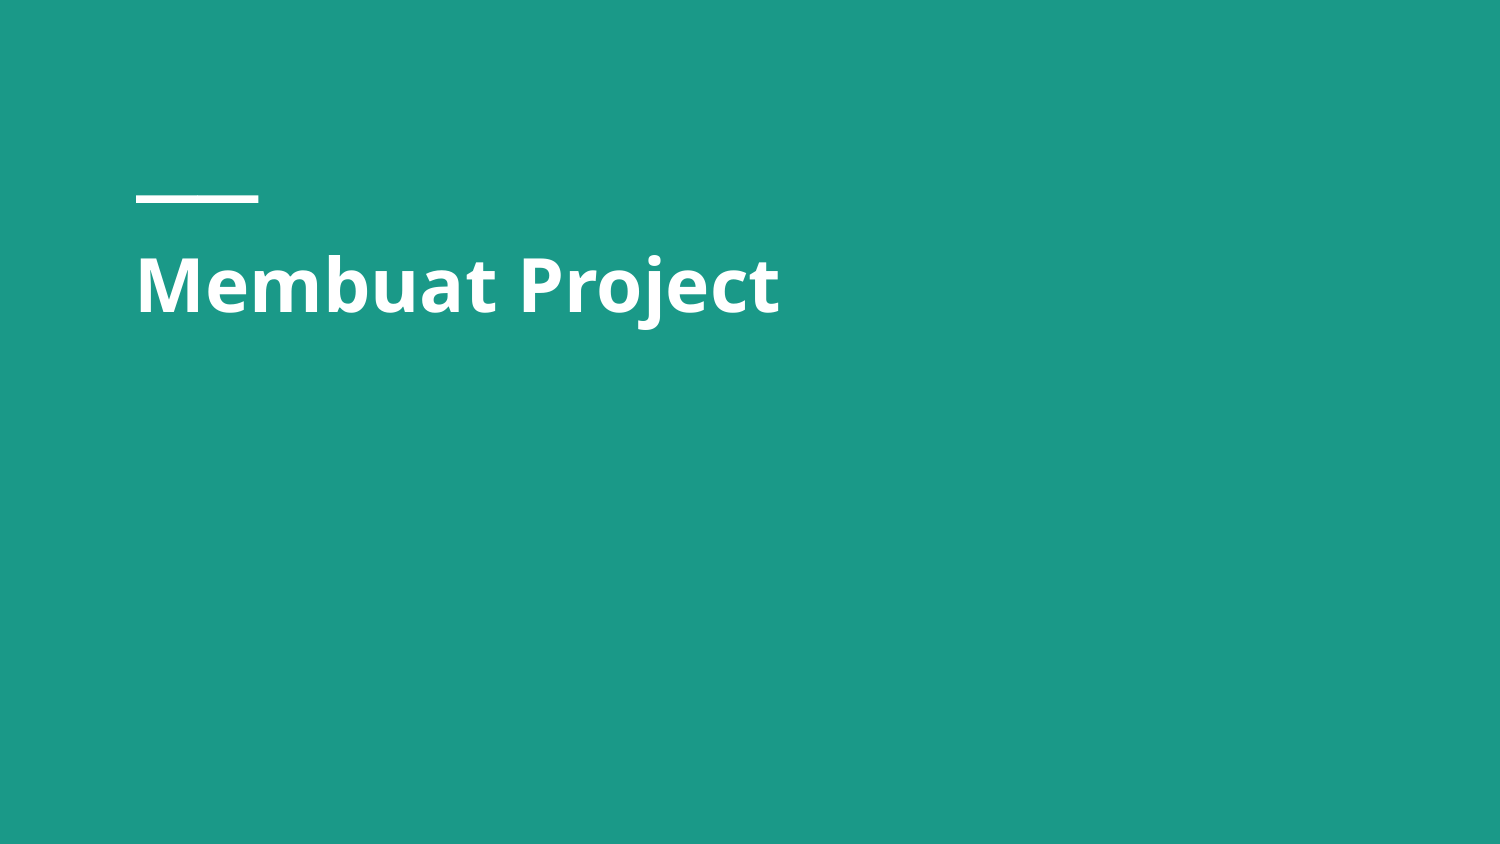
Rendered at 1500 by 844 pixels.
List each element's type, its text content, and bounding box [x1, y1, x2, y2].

title Membuat Project [119, 216, 1381, 466]
